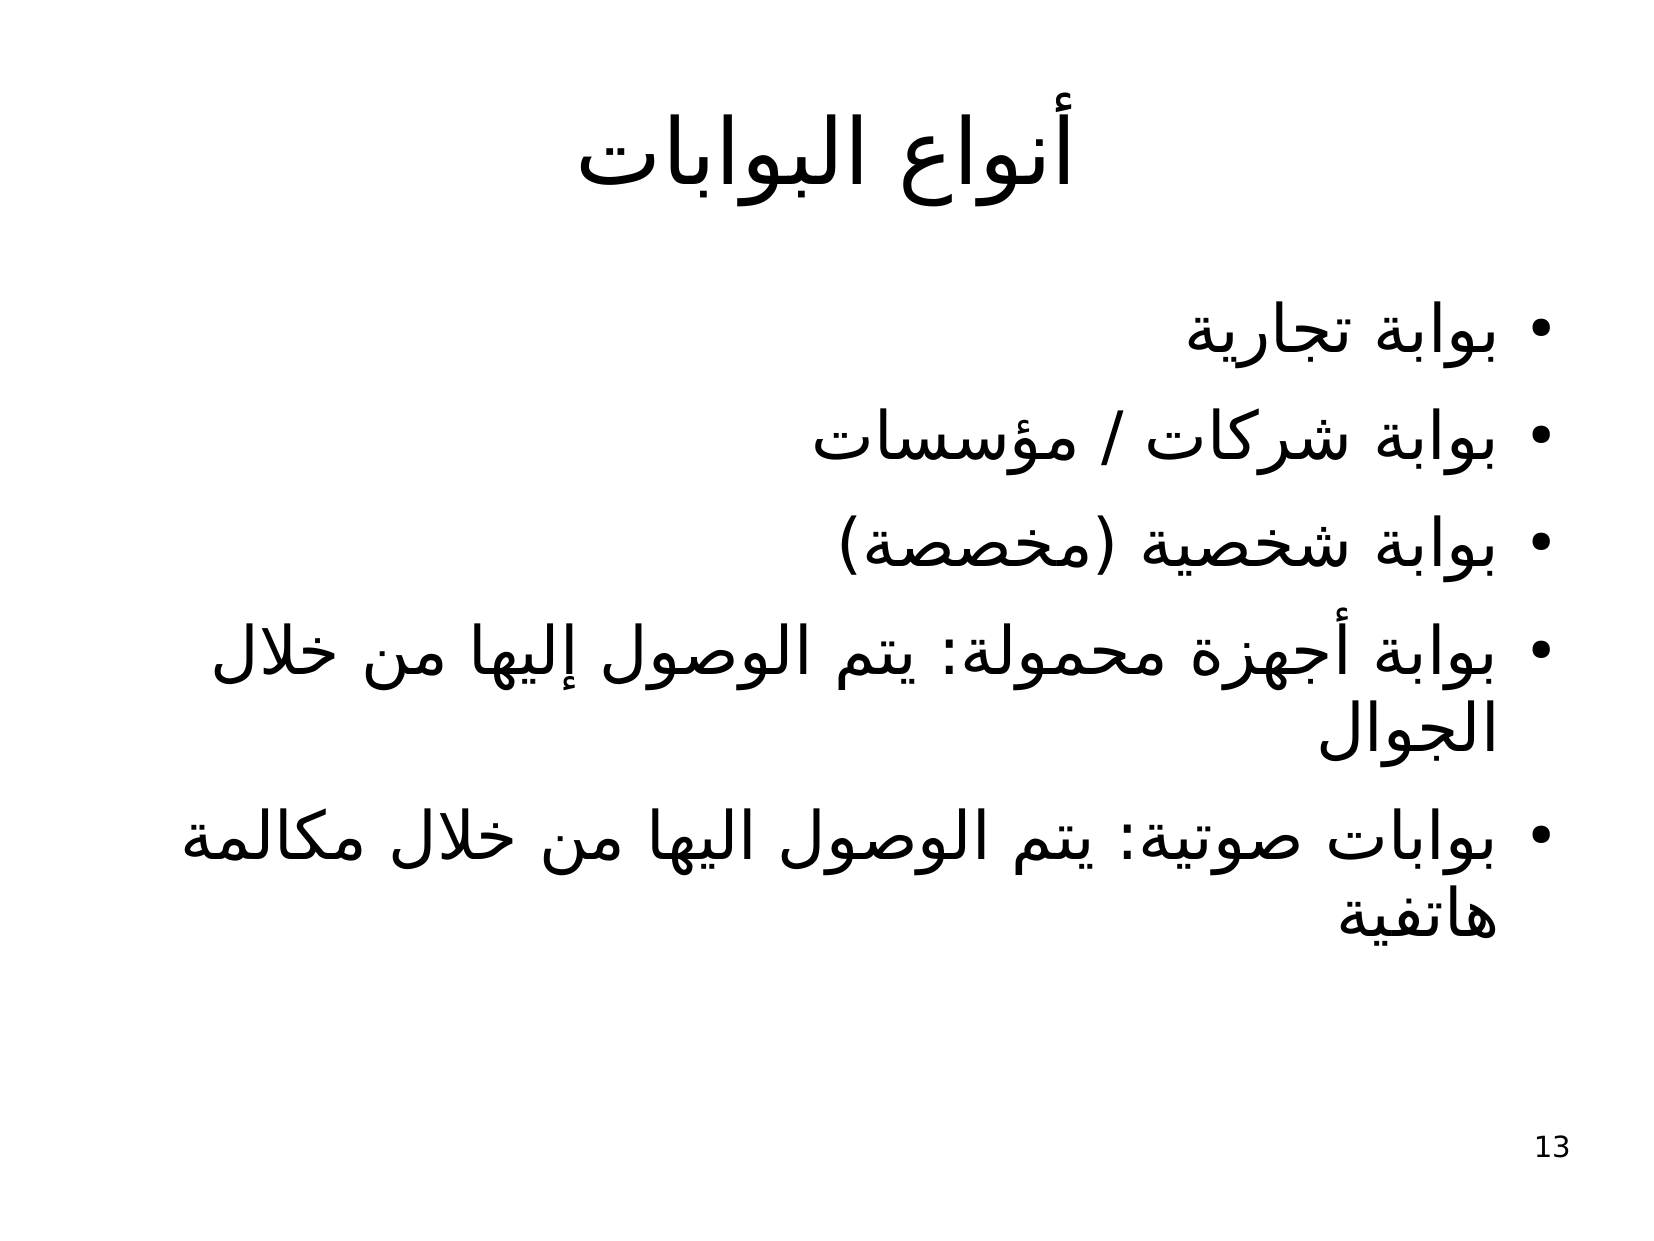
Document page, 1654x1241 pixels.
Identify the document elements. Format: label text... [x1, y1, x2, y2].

list بوابة تجارية بوابة شركات / مؤسسات بوابة شخصية (مخصصة) بوابة أجهزة محمولة: يتم الوصول إليها من خلال الجوال بوابات صوتية: يتم الوصول اليها من خلال مكالمة هاتفية [82, 290, 1571, 1010]
title أنواع البوابات [82, 49, 1571, 257]
